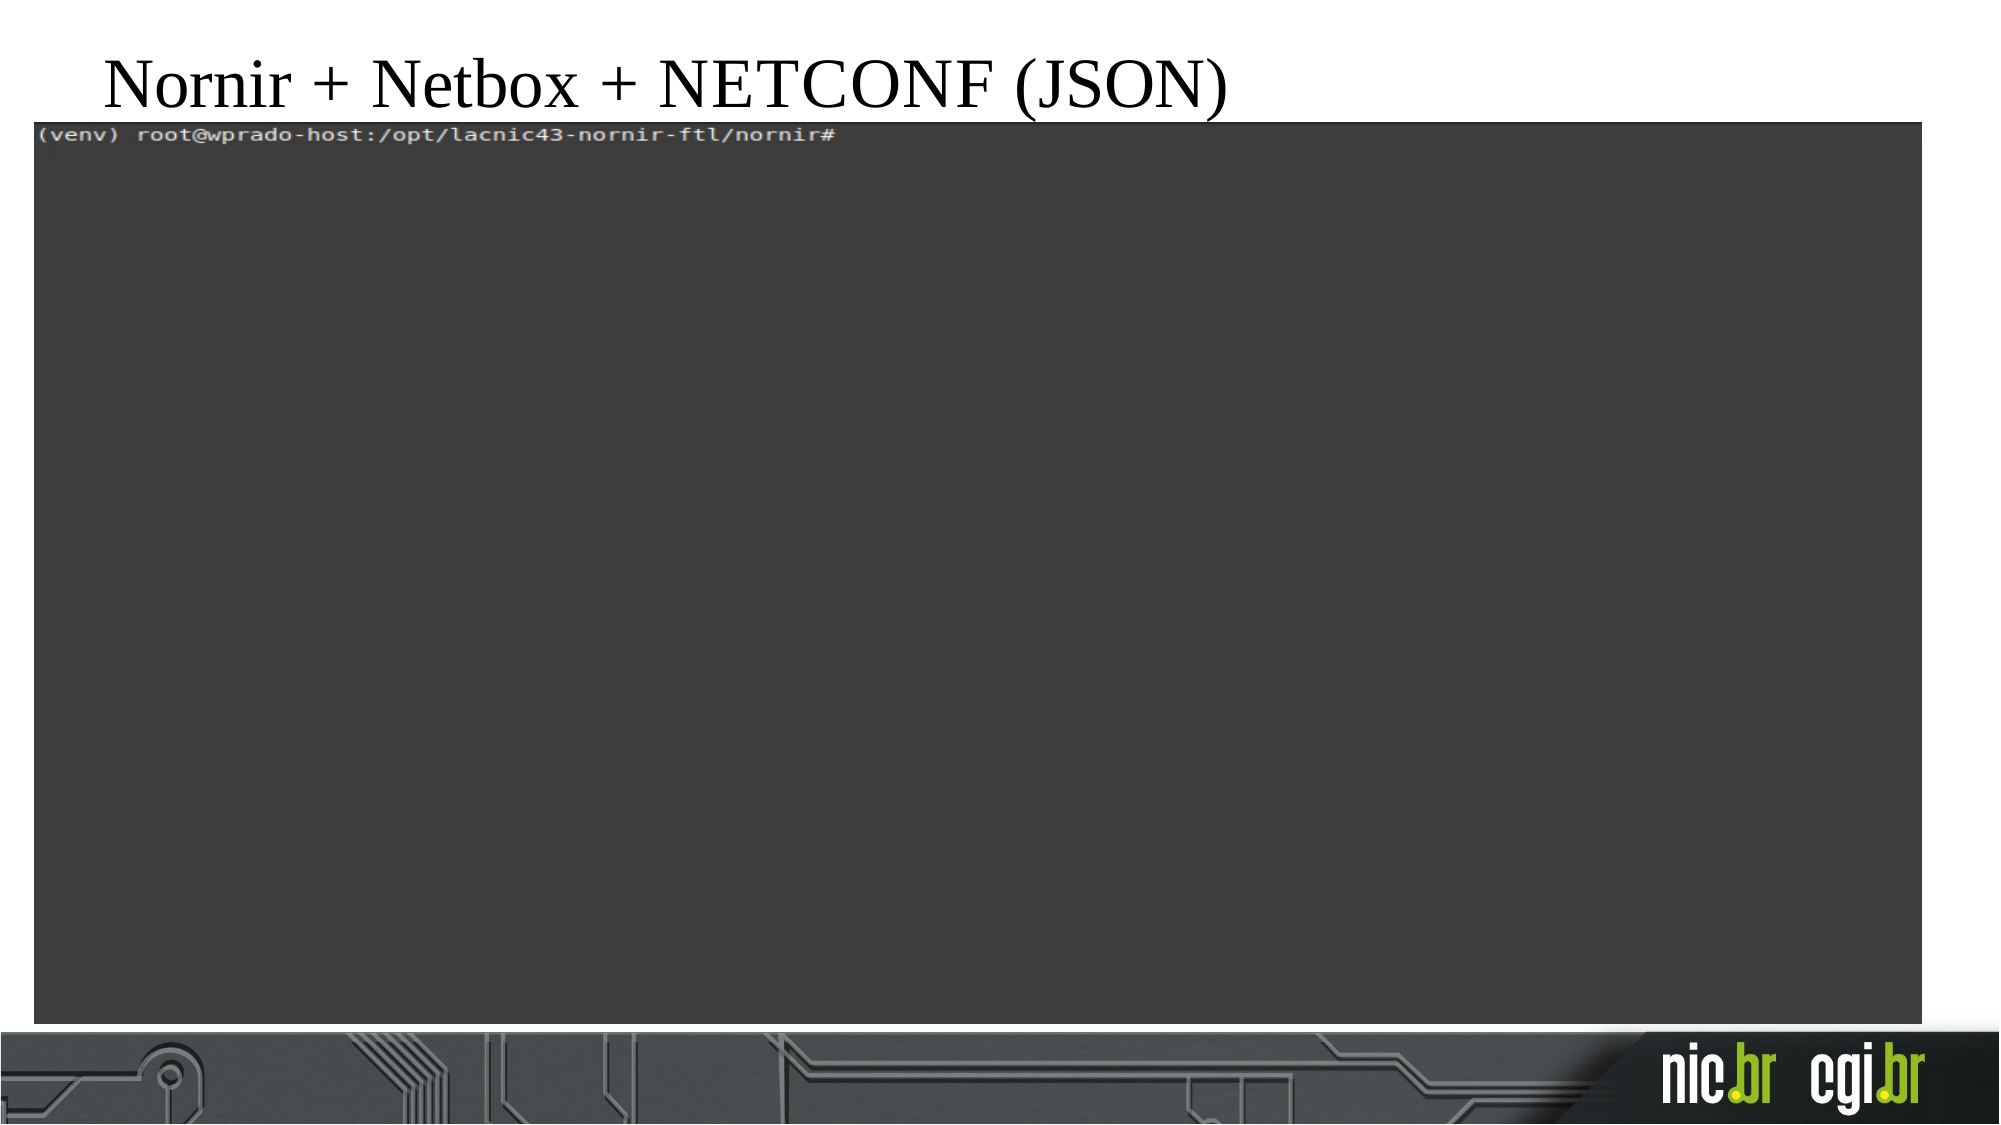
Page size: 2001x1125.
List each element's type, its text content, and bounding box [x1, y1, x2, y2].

picture [0, 0, 1999, 1124]
title Nornir + Netbox + NETCONF (JSON) [78, 36, 1923, 121]
text_box [33, 121, 1923, 1024]
